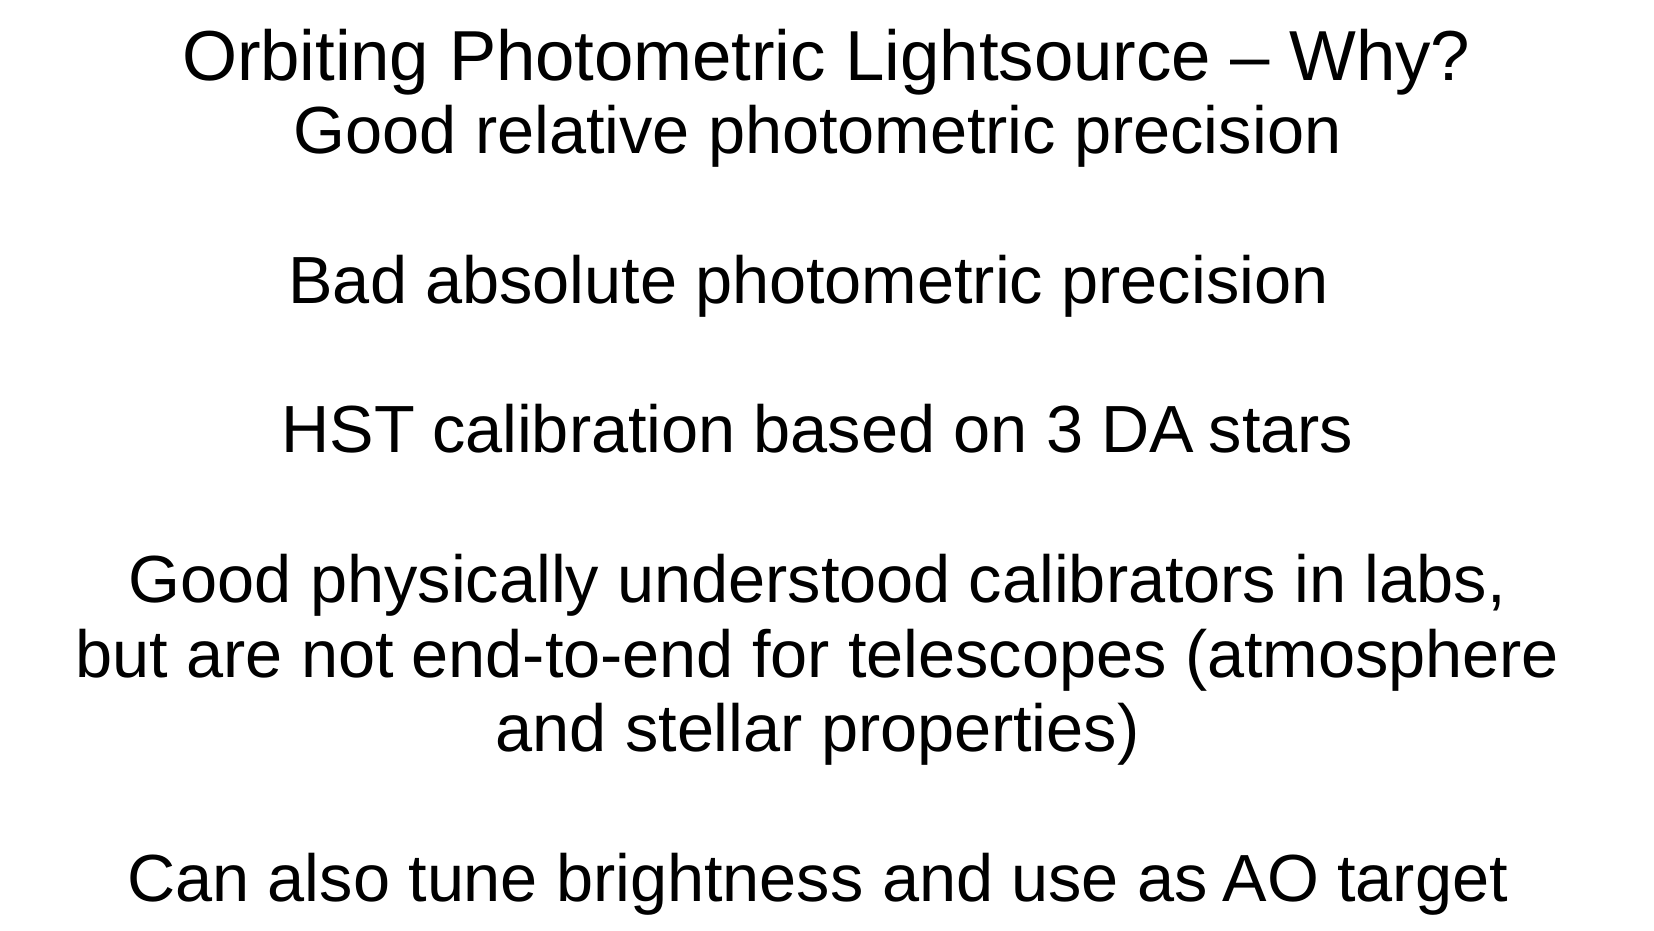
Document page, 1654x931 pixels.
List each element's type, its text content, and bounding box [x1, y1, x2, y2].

subtitle Good relative photometric precision Bad absolute photometric precision HST calibration based on 3 DA stars Good physically understood calibrators in labs, but are not end-to-end for telescopes (atmosphere and stellar properties) Can also tune brightness and use as AO target [73, 78, 1563, 931]
title Orbiting Photometric Lightsource – Why? [0, 0, 1654, 113]
